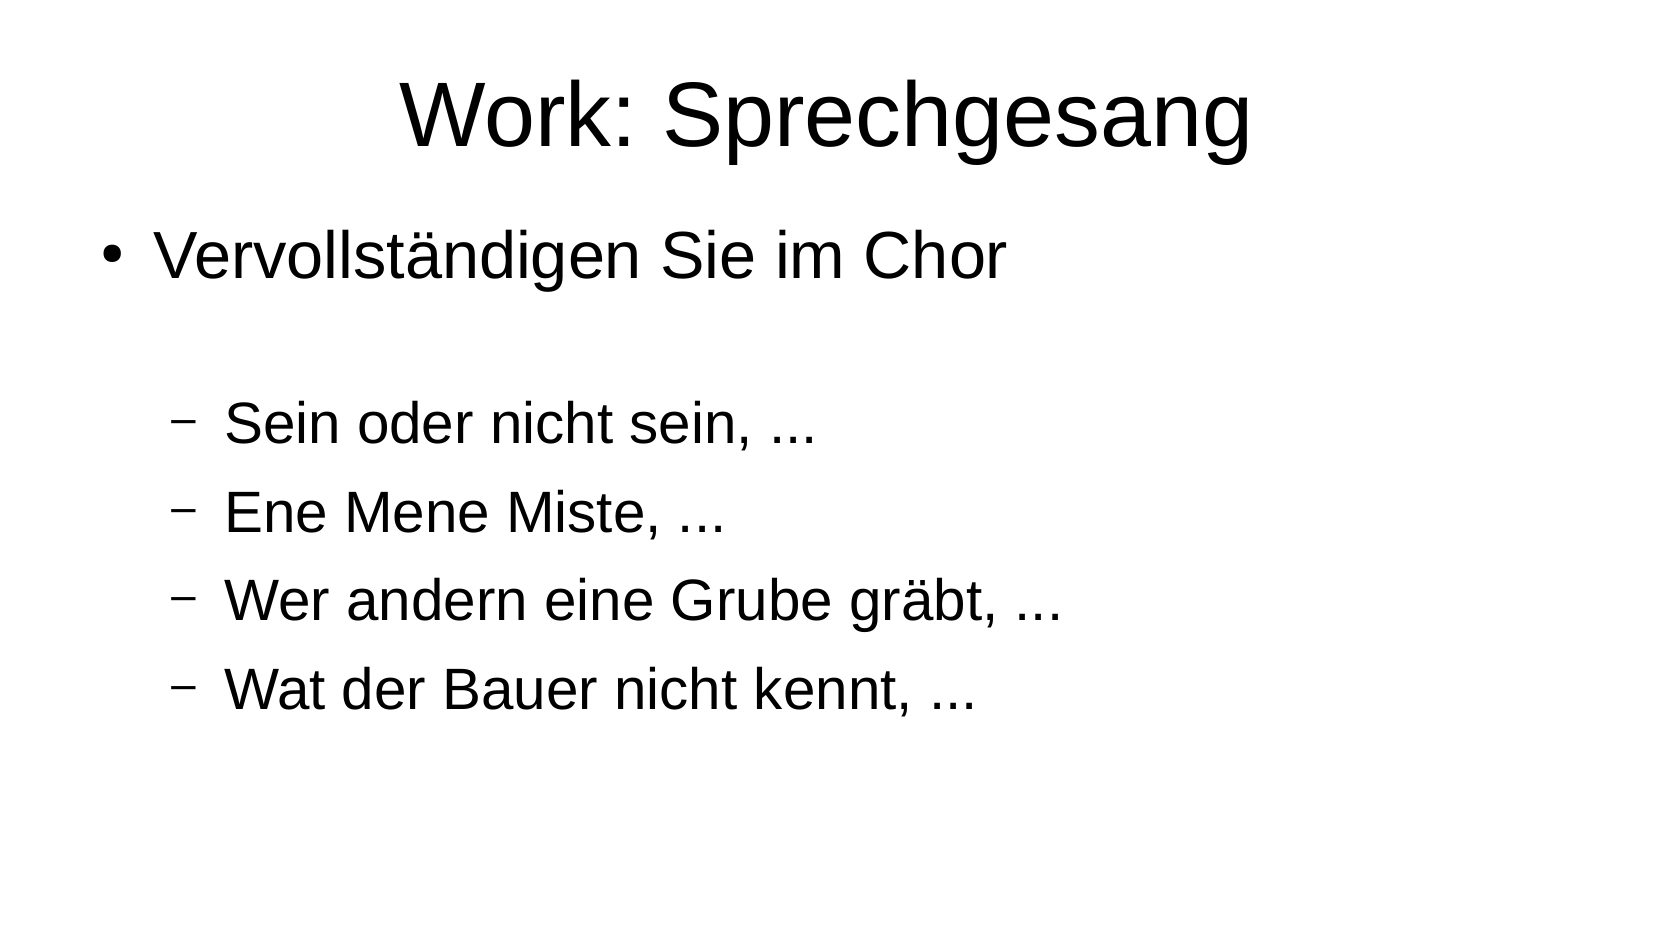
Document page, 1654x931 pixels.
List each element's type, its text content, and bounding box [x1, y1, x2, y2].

list Vervollständigen Sie im Chor Sein oder nicht sein, ... Ene Mene Miste, ... Wer andern eine Grube gräbt, ... Wat der Bauer nicht kennt, ... [82, 217, 1571, 758]
title Work: Sprechgesang [82, 37, 1571, 193]
